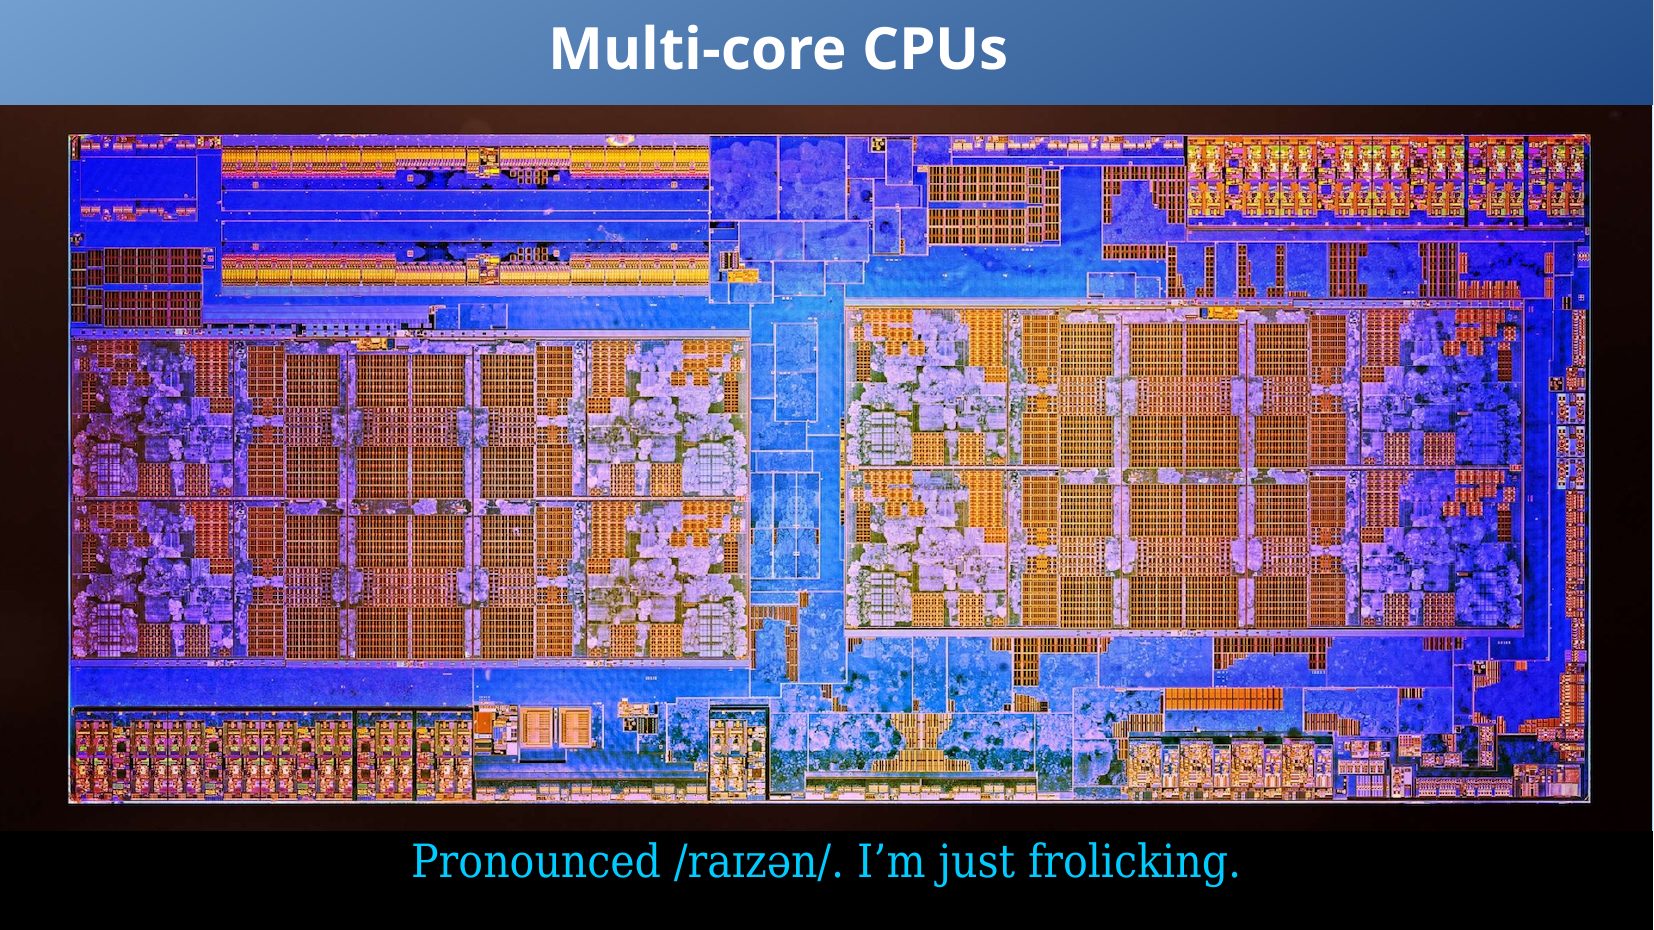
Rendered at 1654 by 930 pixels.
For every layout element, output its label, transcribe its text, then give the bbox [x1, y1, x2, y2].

text_box Multi-core CPUs [0, 0, 1653, 105]
text_box Pronounced /raɪzən/. I’m just frolicking. [0, 831, 1653, 930]
picture [0, 105, 1652, 831]
